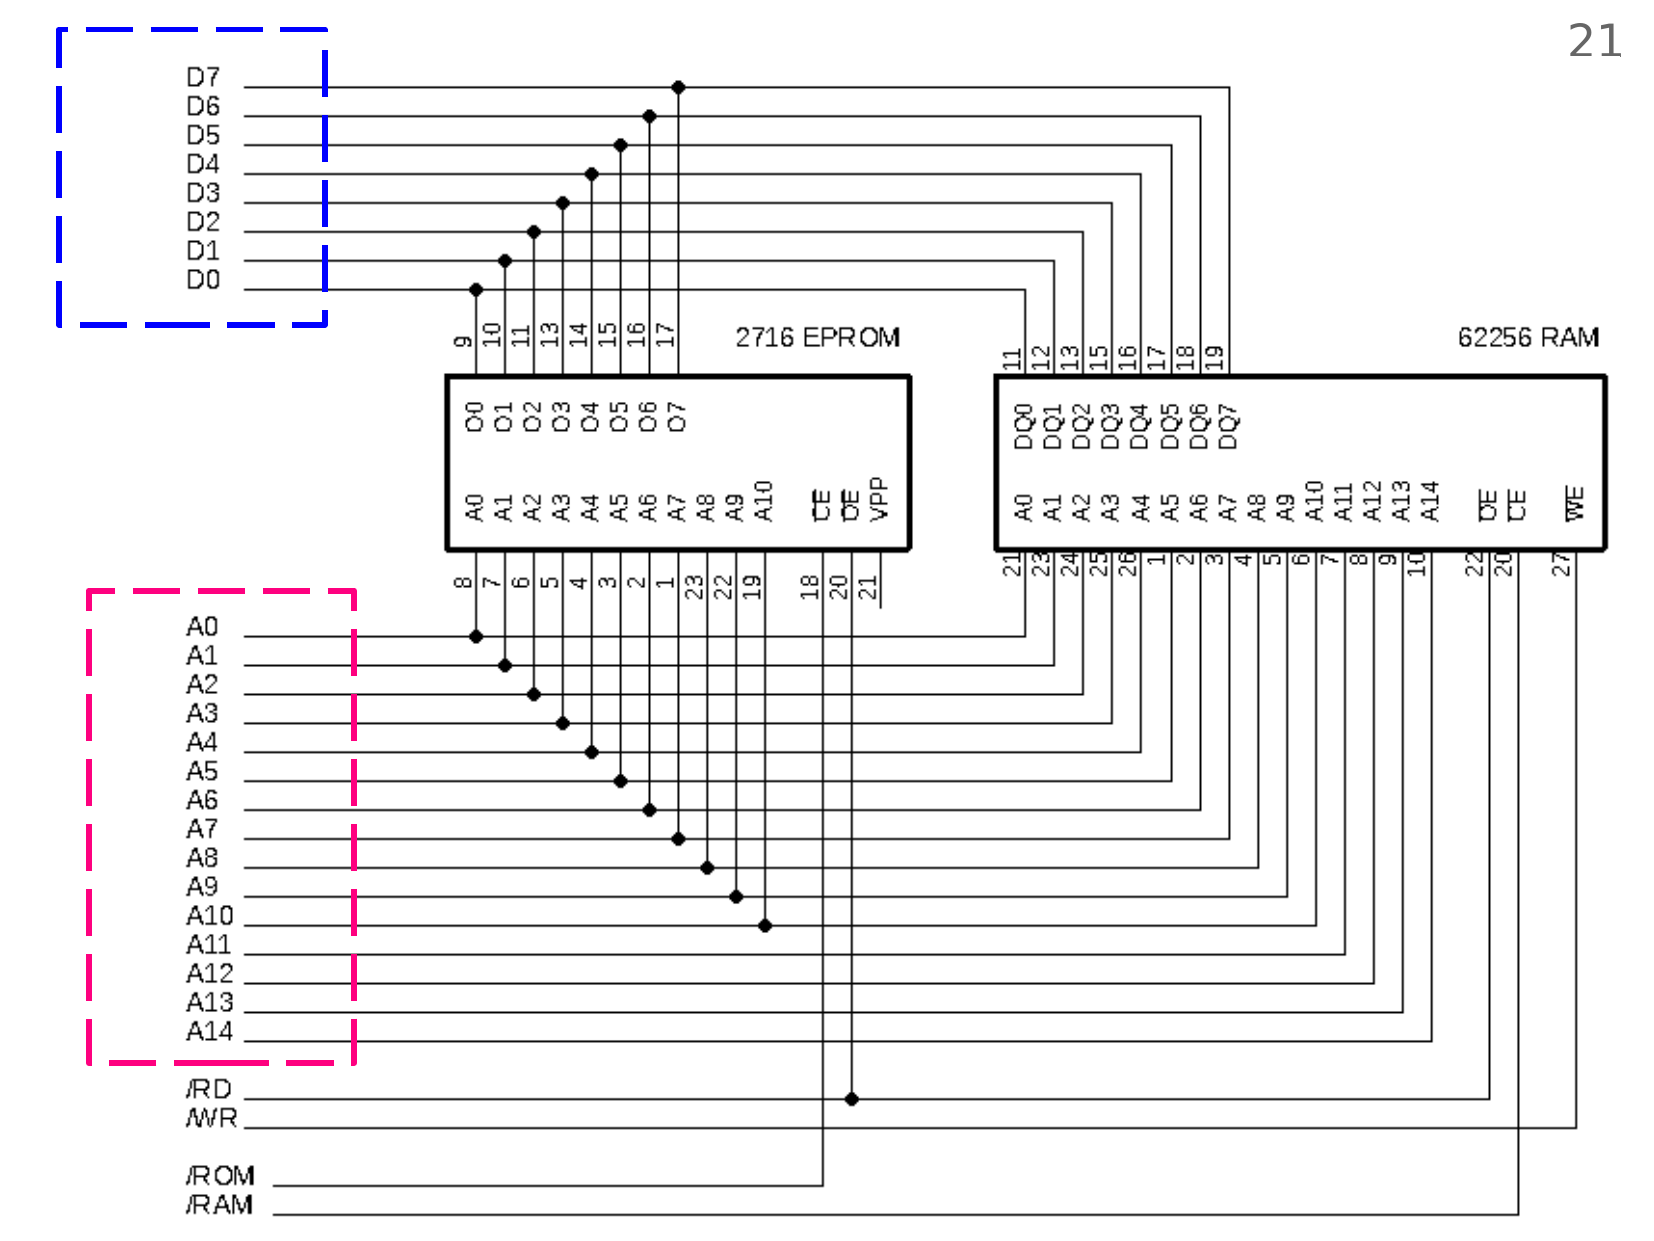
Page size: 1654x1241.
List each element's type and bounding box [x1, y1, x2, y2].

picture [177, 56, 1620, 1224]
